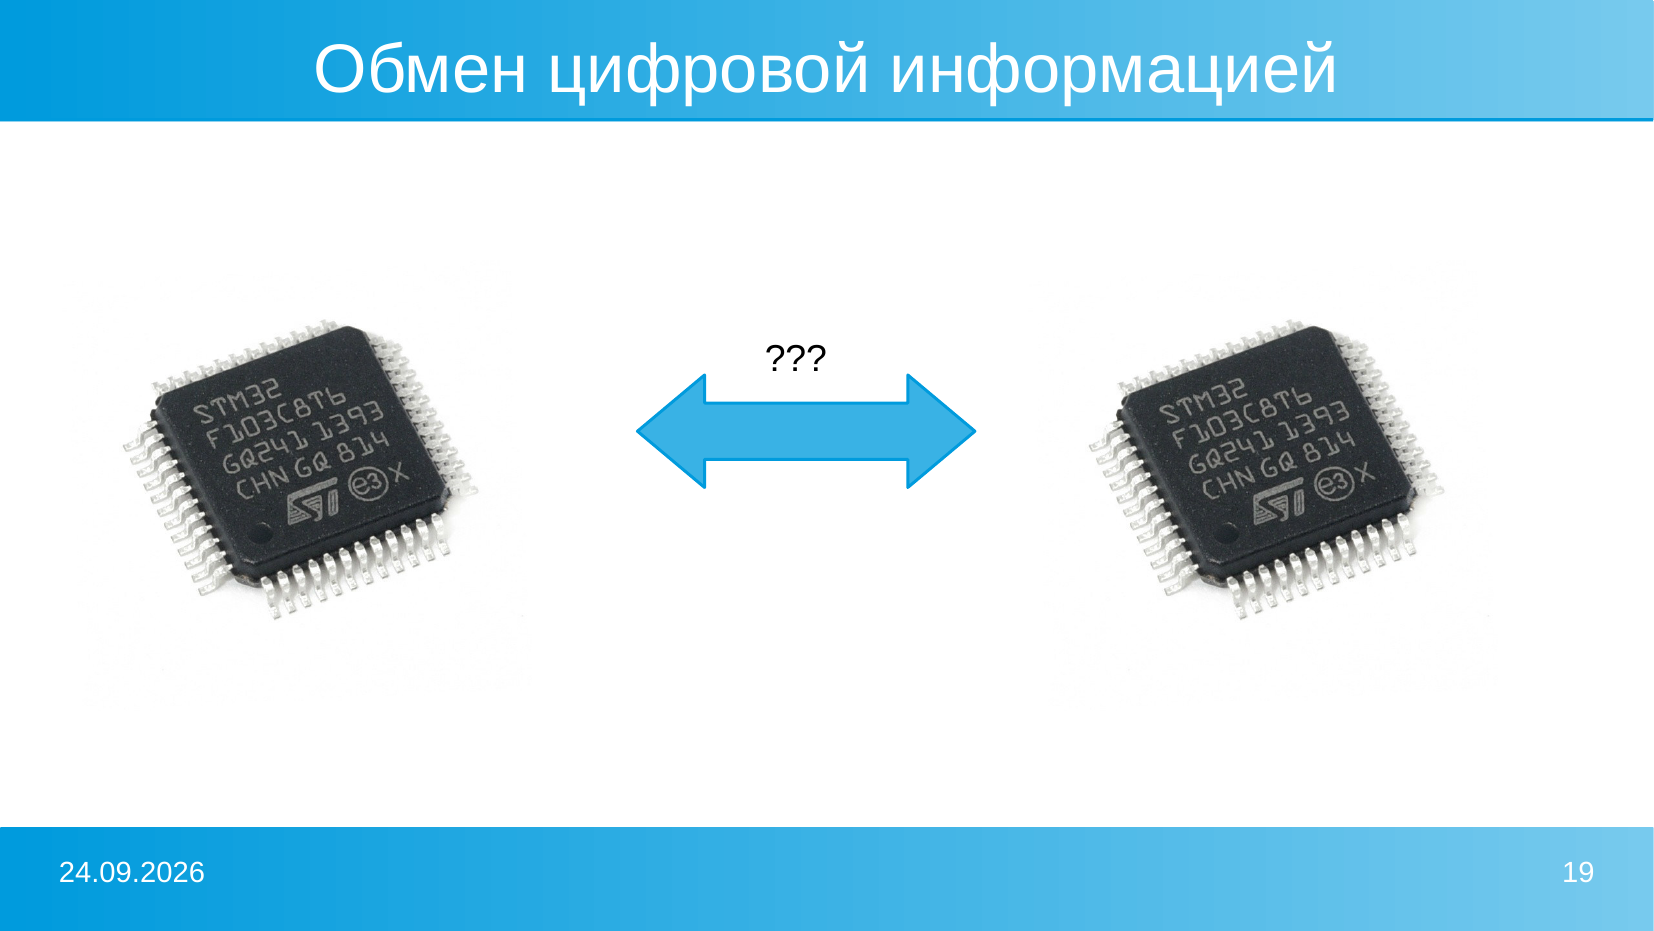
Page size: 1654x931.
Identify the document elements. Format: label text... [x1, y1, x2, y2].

picture [1012, 224, 1529, 742]
picture [46, 224, 563, 742]
text_box [637, 374, 975, 488]
text_box ??? [750, 329, 842, 387]
title Обмен цифровой информацией [59, 29, 1595, 108]
